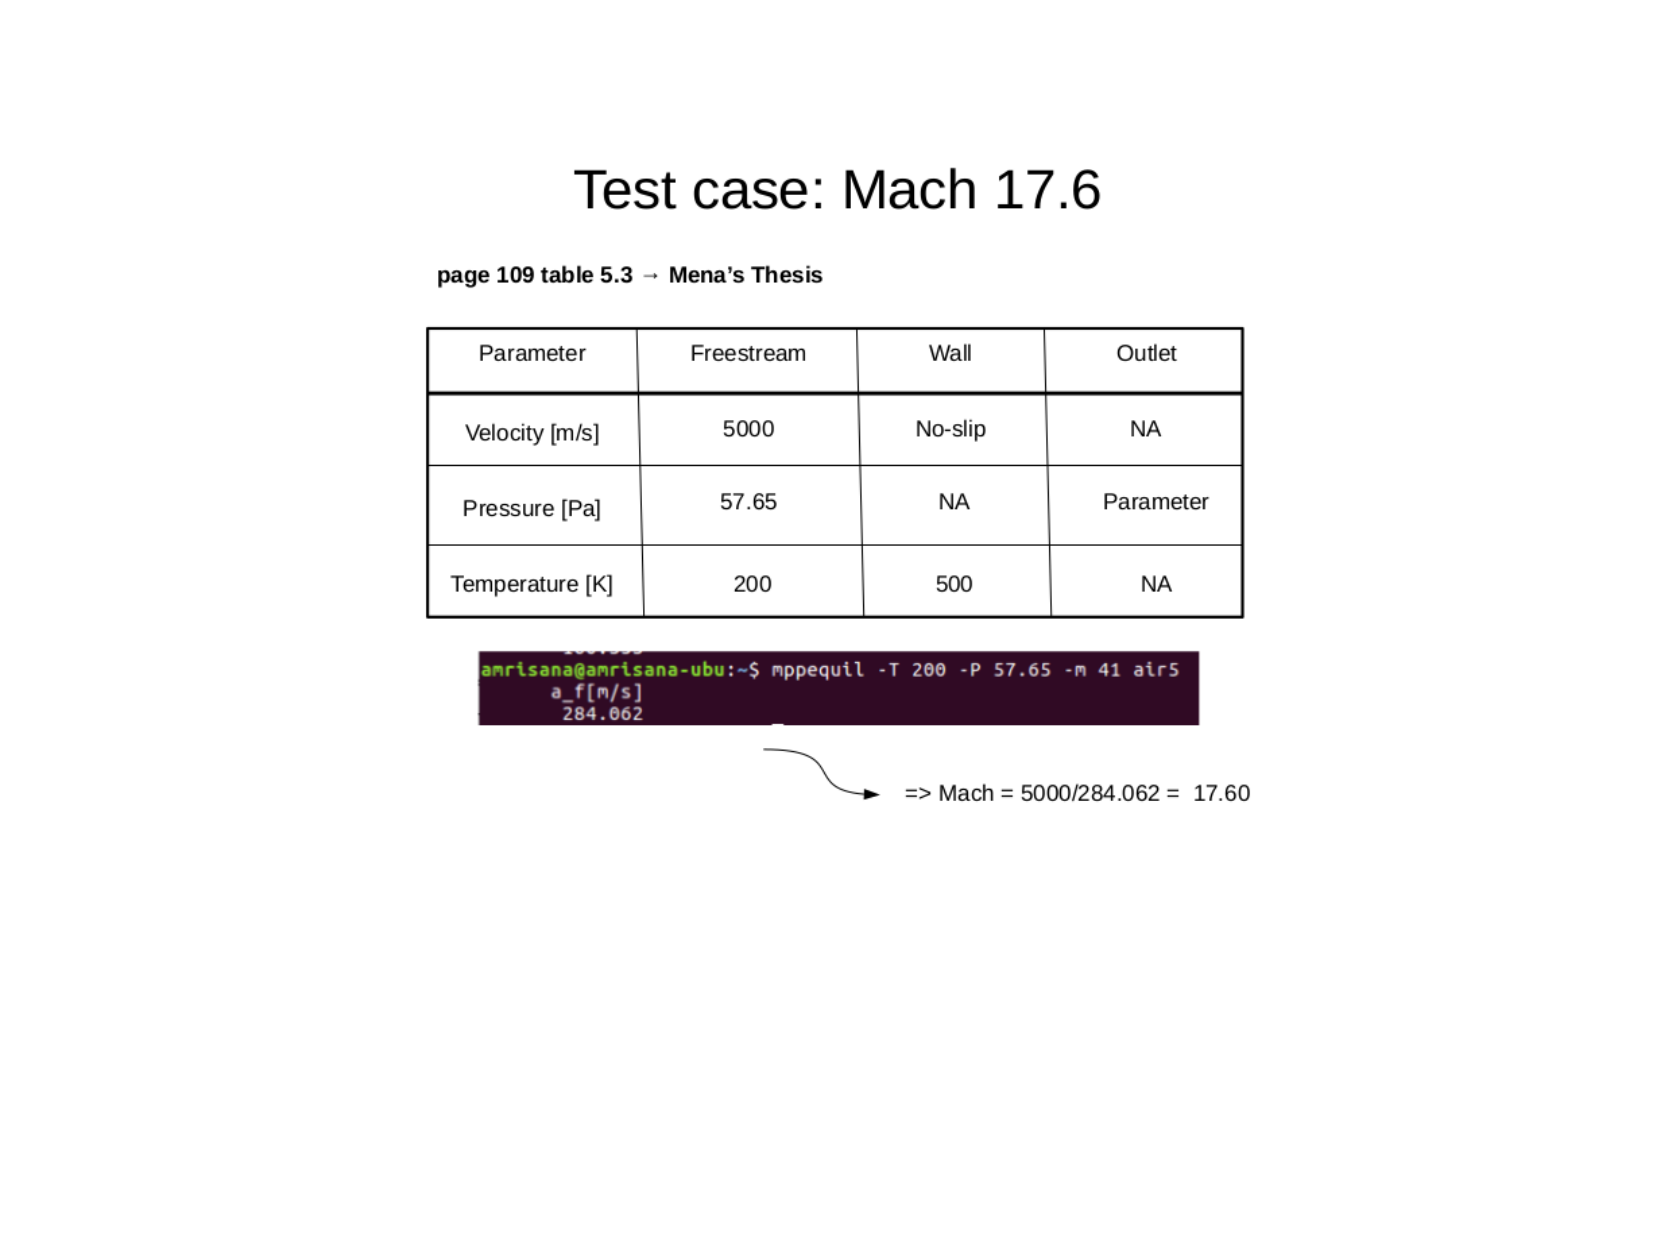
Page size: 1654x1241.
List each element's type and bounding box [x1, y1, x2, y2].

picture [371, 141, 1335, 855]
